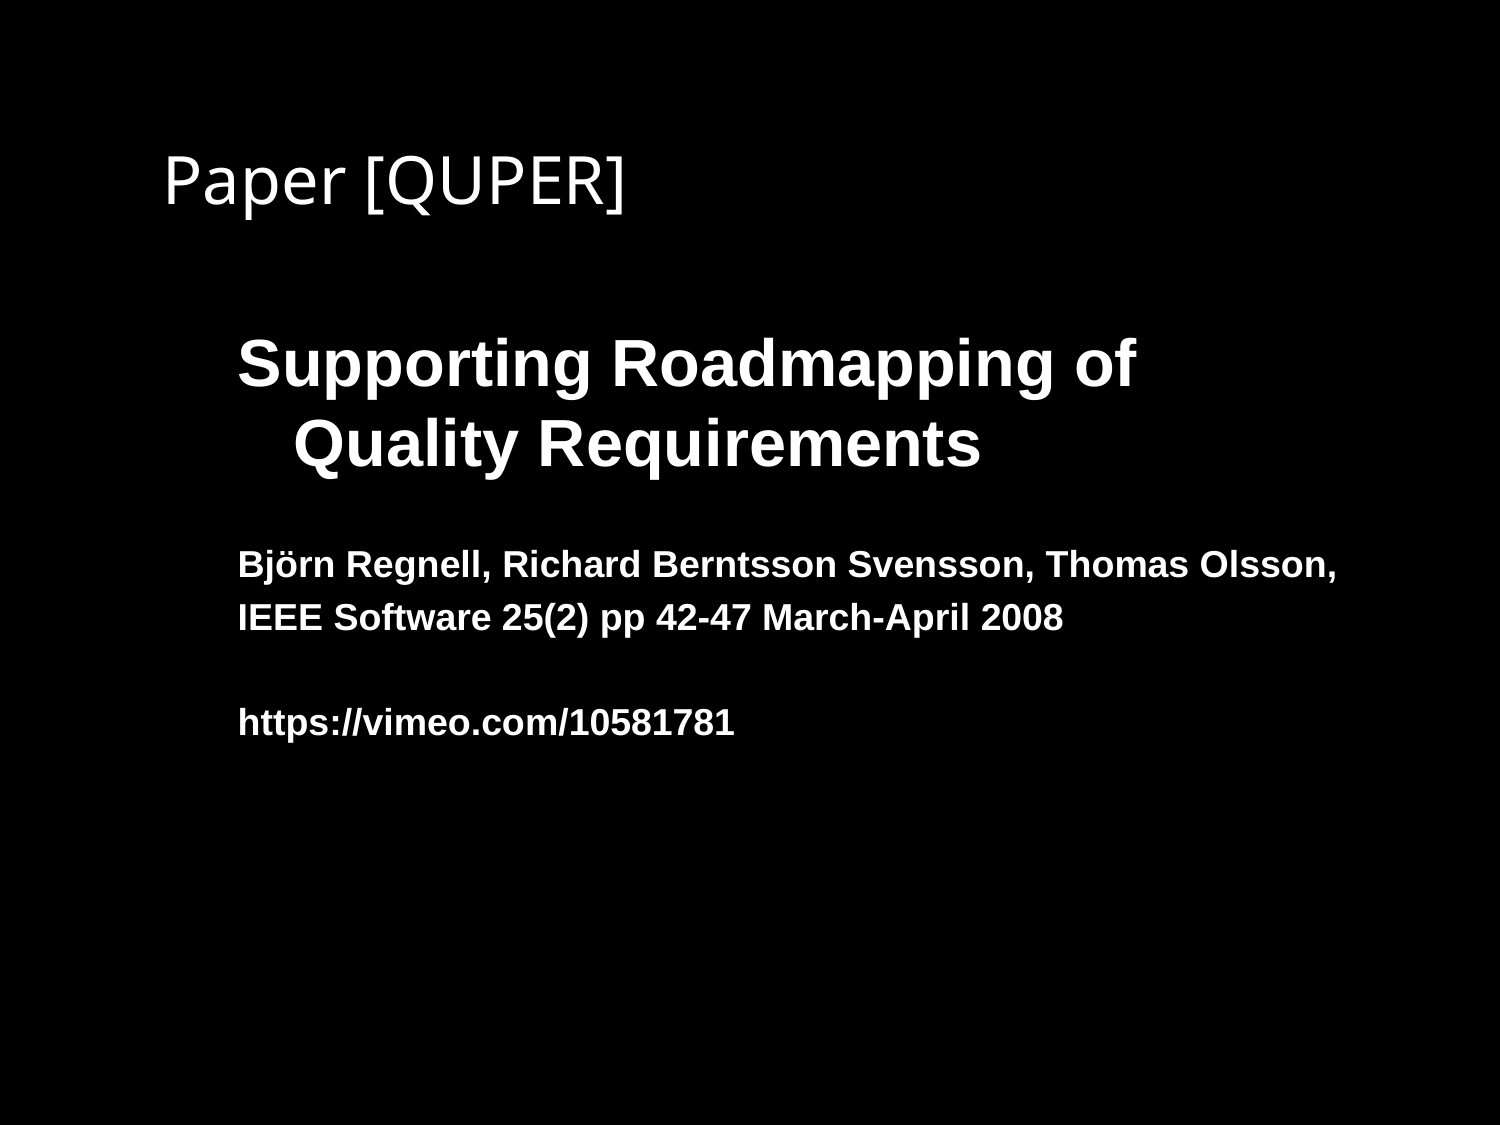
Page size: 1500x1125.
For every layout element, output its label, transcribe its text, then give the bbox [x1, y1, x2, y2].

list Supporting Roadmapping of Quality Requirements Björn Regnell, Richard Berntsson Svensson, Thomas Olsson, IEEE Software 25(2) pp 42-47 March-April 2008 https://vimeo.com/10581781 [222, 312, 1361, 1000]
title Paper [QUPER] [147, 37, 1361, 225]
